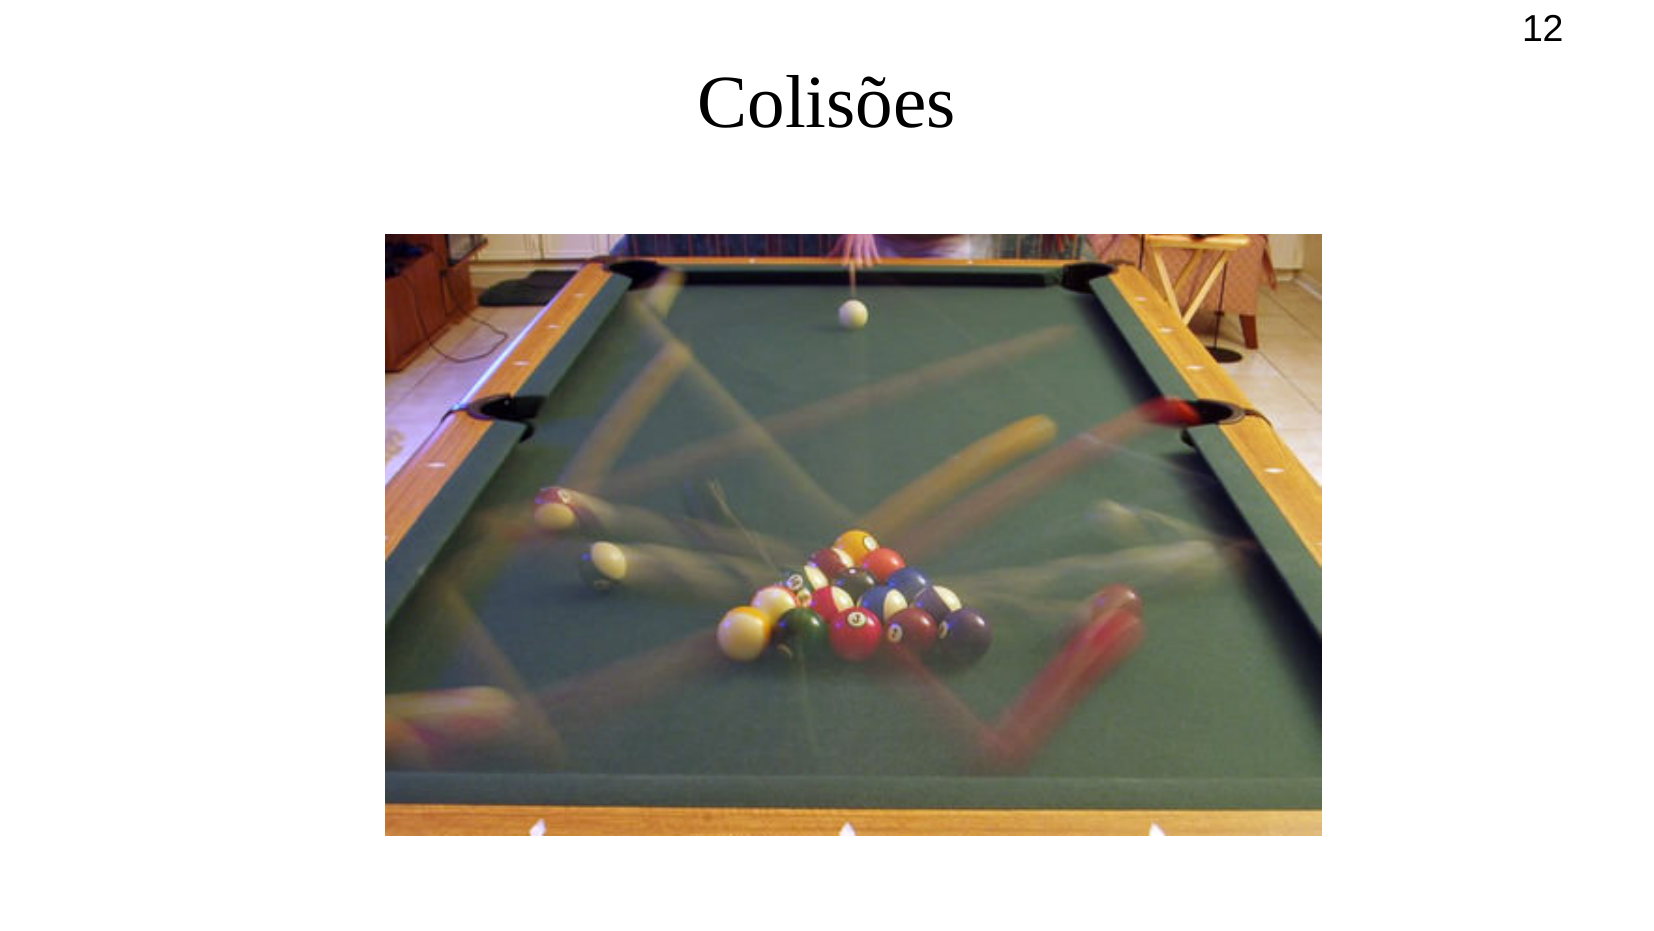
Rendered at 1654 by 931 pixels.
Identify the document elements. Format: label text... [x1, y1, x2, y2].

text_box Colisões [682, 11, 971, 152]
picture [385, 234, 1322, 836]
text_box <number> [1507, 0, 1654, 71]
